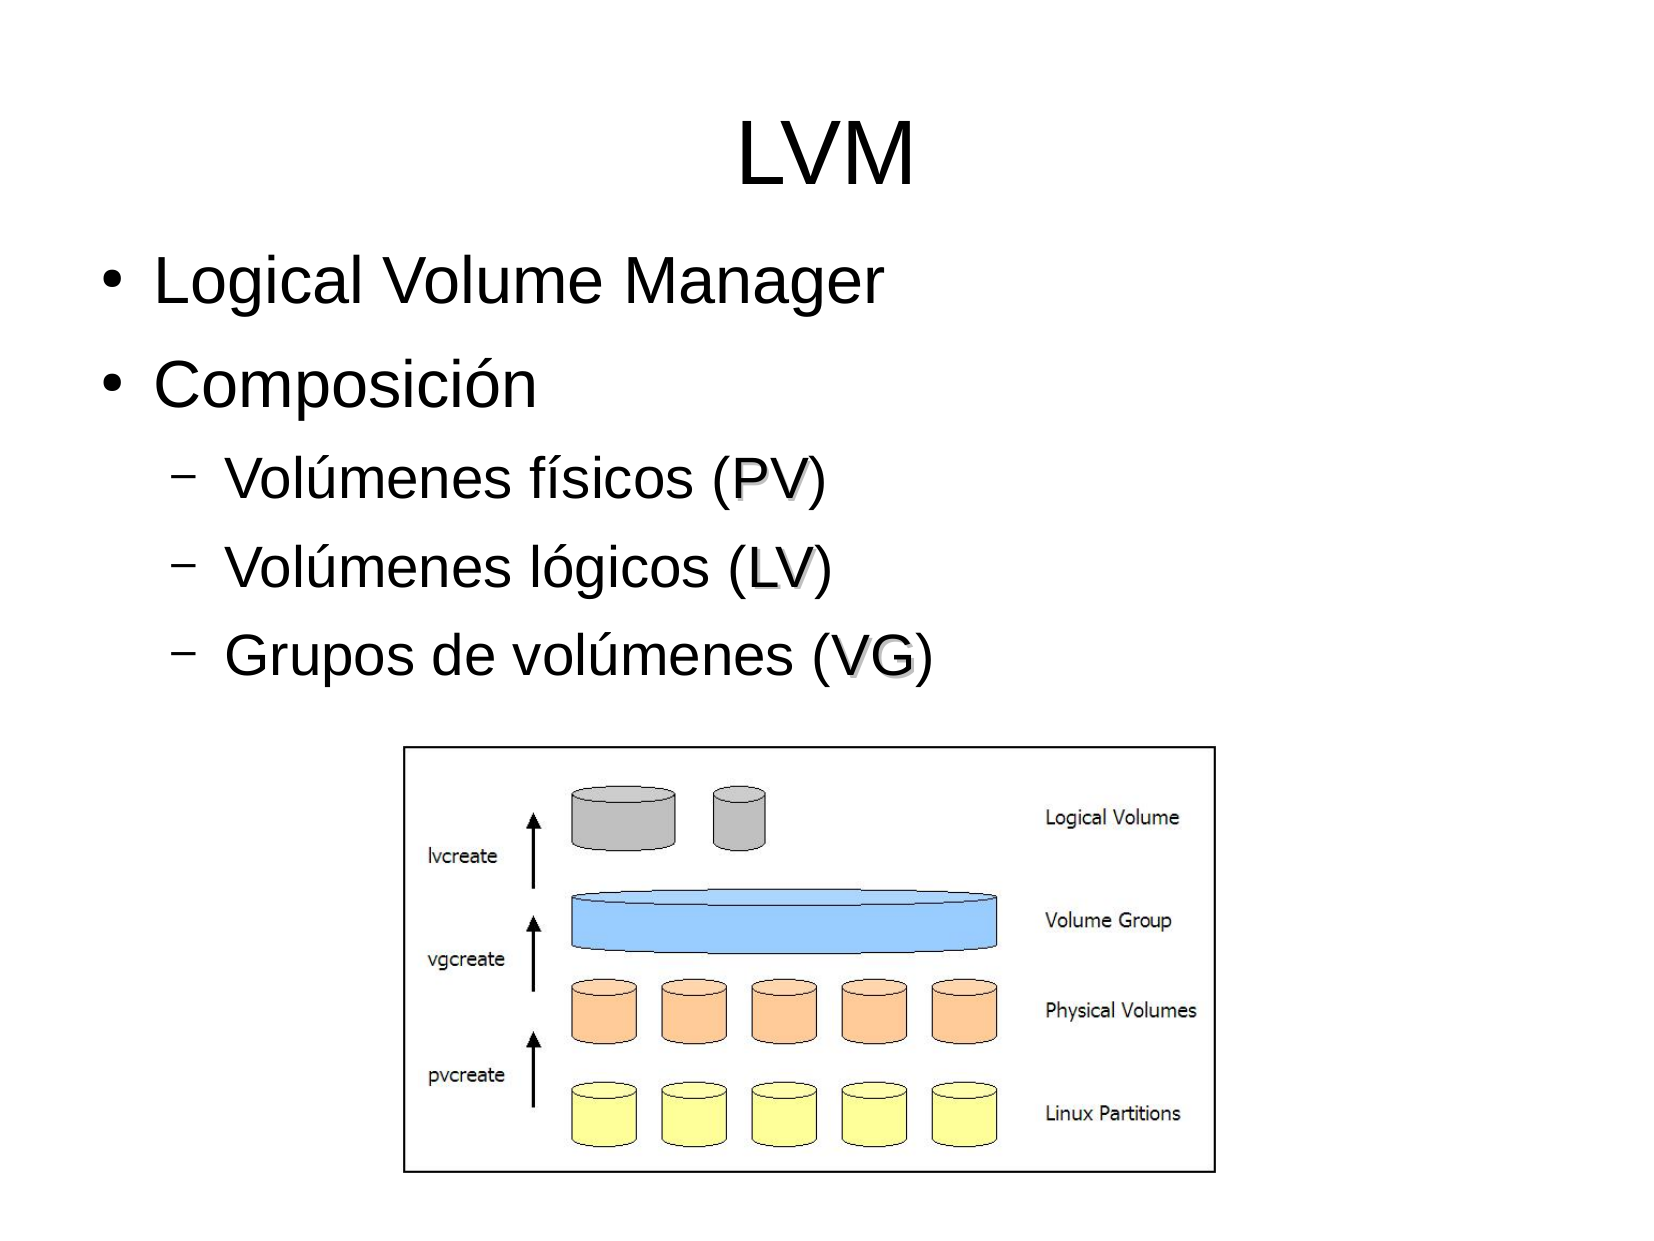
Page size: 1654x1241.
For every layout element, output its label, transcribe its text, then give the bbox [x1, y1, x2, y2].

title LVM [82, 49, 1571, 242]
list Logical Volume Manager Composición Volúmenes físicos (PV) Volúmenes lógicos (LV) Grupos de volúmenes (VG) [82, 242, 1571, 1111]
picture [401, 744, 1217, 1174]
